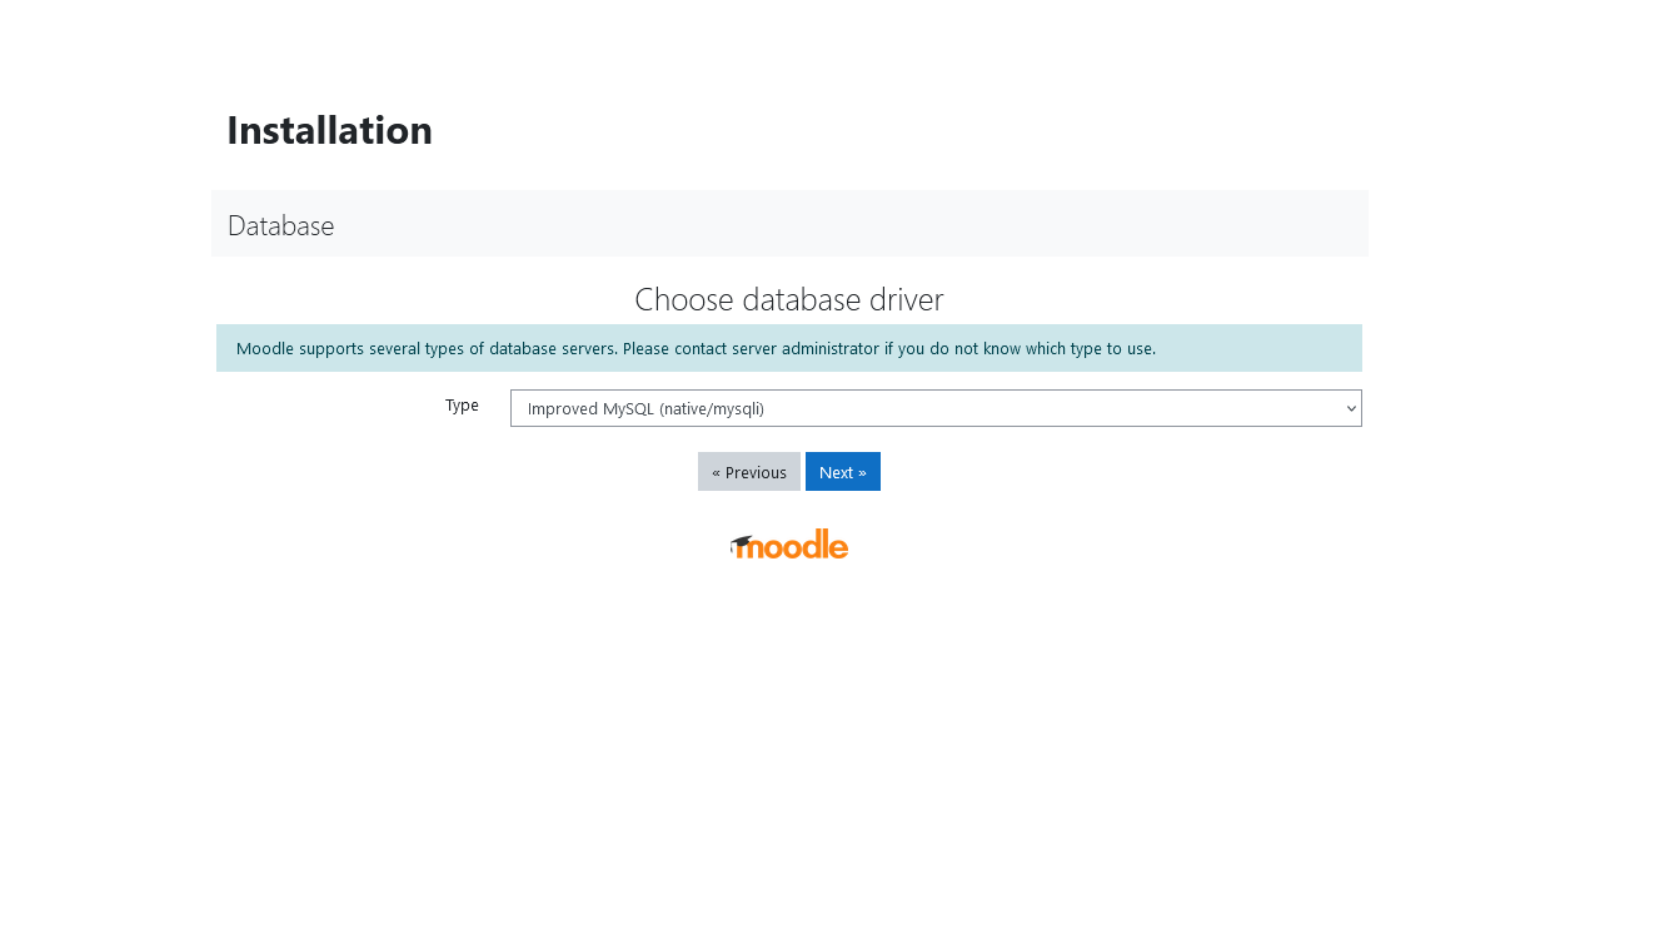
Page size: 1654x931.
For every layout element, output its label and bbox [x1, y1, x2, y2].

picture [209, 90, 1455, 714]
